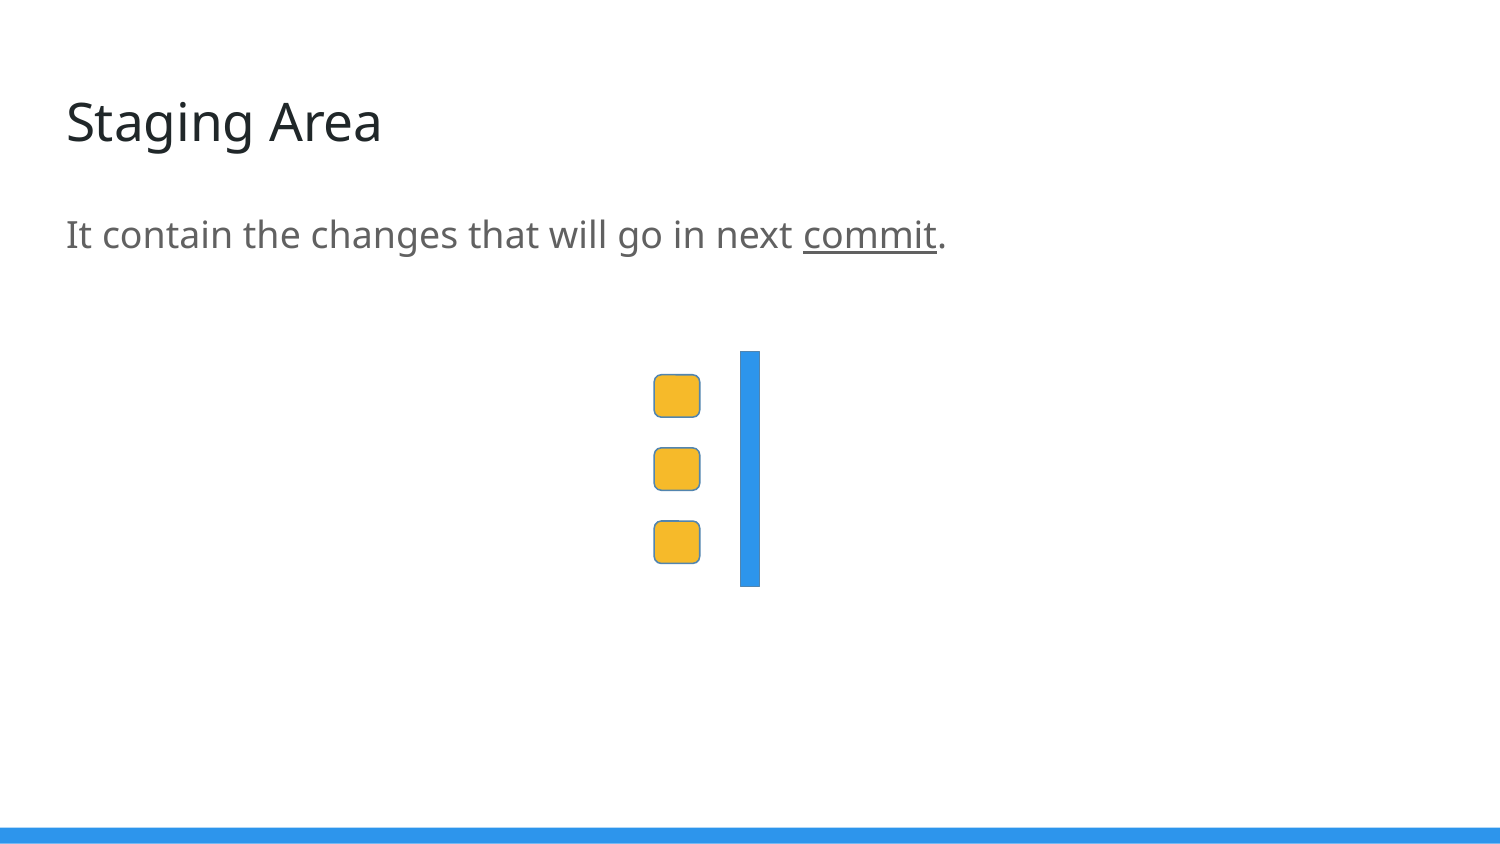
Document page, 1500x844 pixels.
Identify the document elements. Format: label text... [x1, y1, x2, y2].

text_box [654, 447, 700, 491]
list It contain the changes that will go in next commit. [51, 189, 1449, 694]
text_box [654, 374, 700, 418]
title Staging Area [51, 72, 1449, 167]
text_box [740, 351, 760, 587]
text_box [654, 520, 700, 564]
